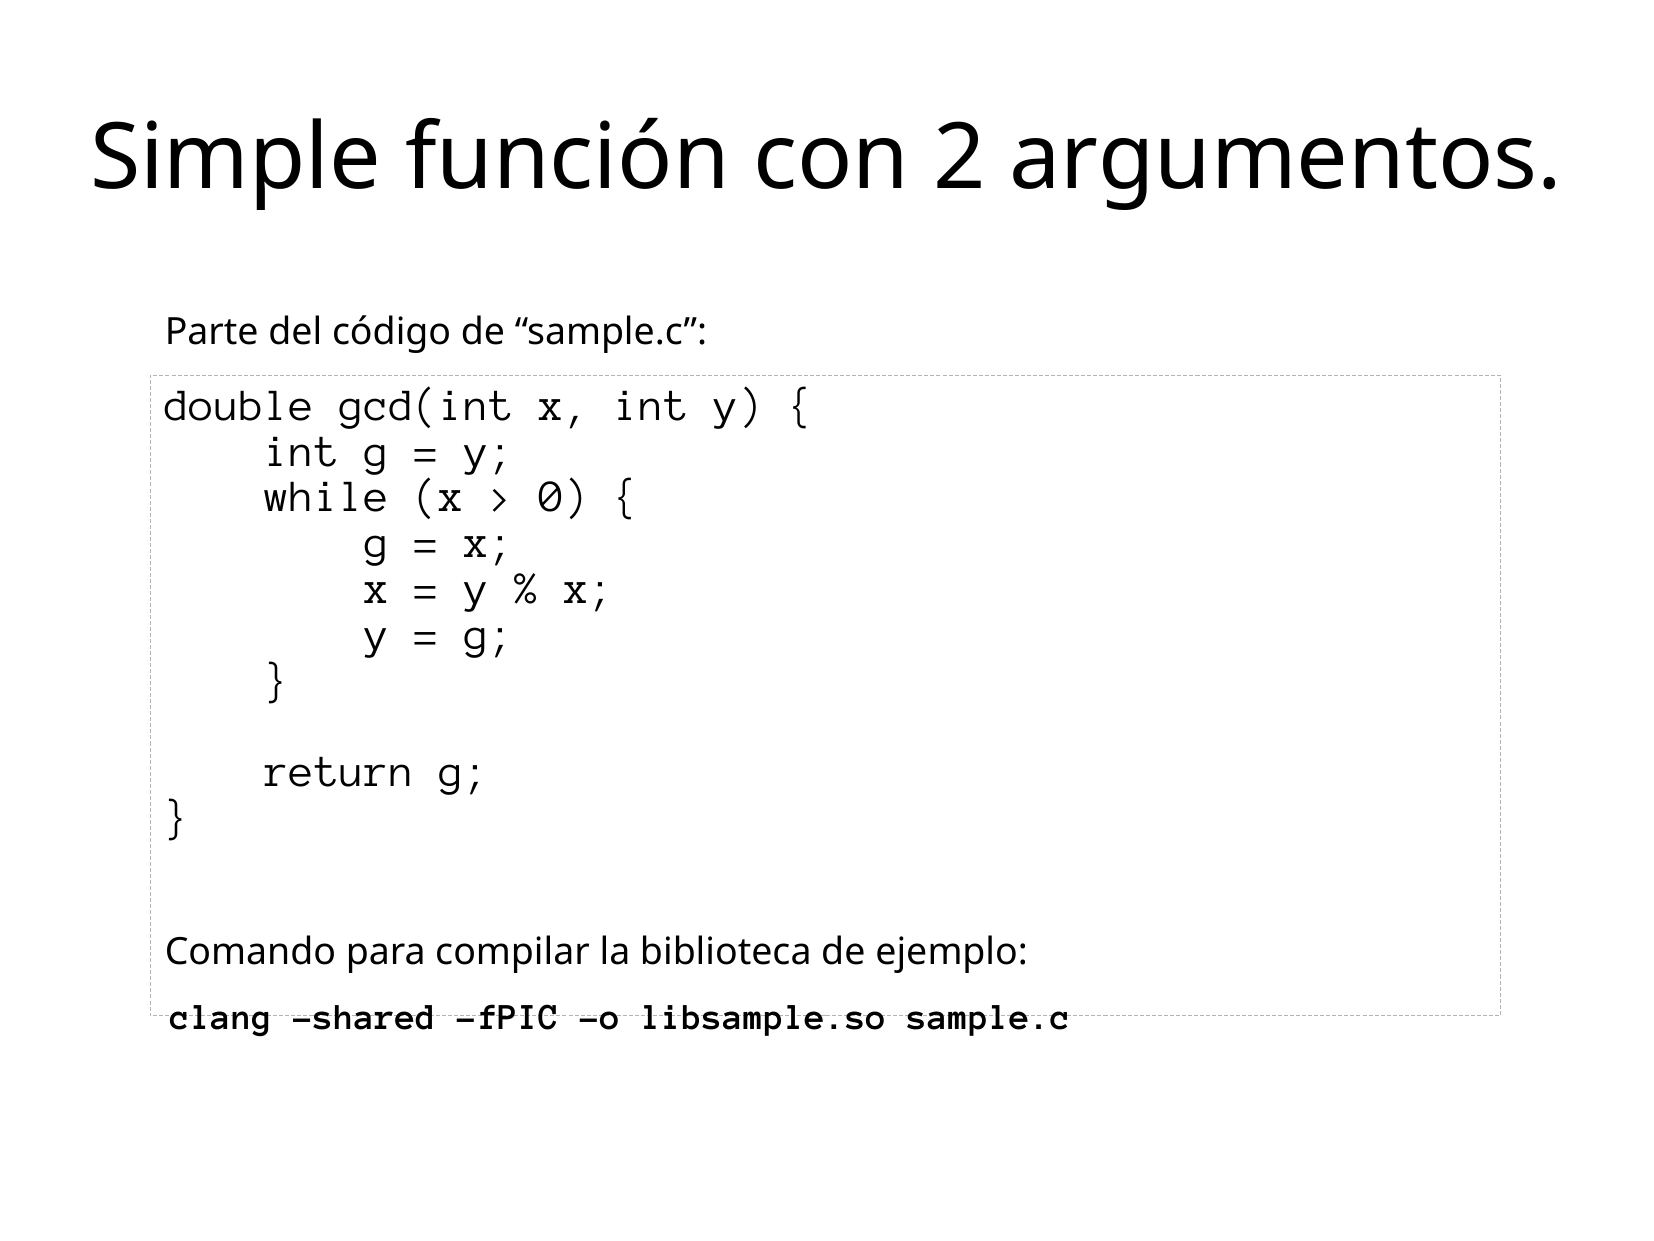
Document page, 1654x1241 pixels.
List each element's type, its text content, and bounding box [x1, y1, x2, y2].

title Simple función con 2 argumentos. [82, 49, 1571, 257]
text_box clang -shared -fPIC -o libsample.so sample.c [155, 991, 1261, 1049]
text_box Comando para compilar la biblioteca de ejemplo: [150, 916, 966, 976]
text_box Parte del código de “sample.c”: [150, 297, 674, 356]
text_box double gcd(int x, int y) { int g = y; while (x > 0) { g = x; x = y % x; y = g; } return g; } [150, 375, 1501, 848]
